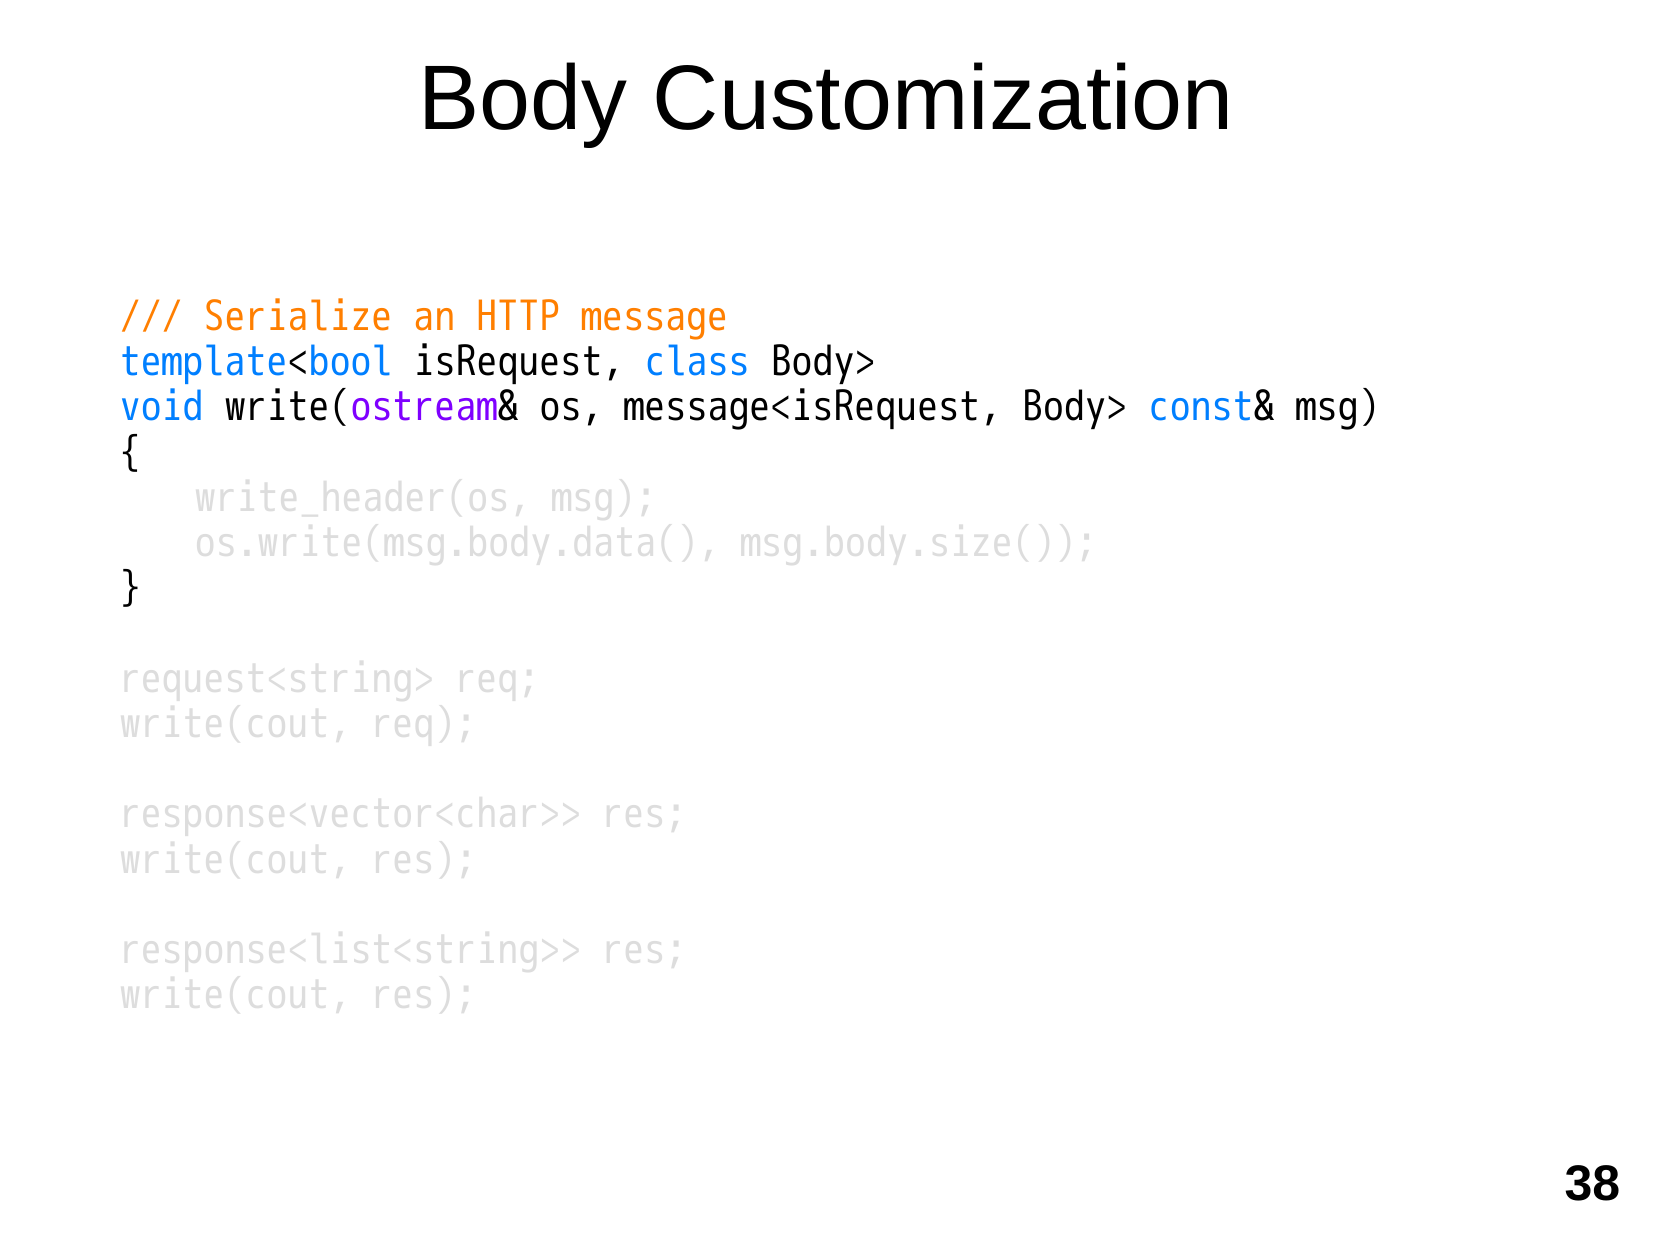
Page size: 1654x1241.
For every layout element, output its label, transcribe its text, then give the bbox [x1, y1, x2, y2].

text_box /// Serialize an HTTP message template<bool isRequest, class Body> void write(ostream& os, message<isRequest, Body> const& msg) { write_header(os, msg); os.write(msg.body.data(), msg.body.size()); } request<string> req; write(cout, req); response<vector<char>> res; write(cout, res); response<list<string>> res; write(cout, res); [104, 287, 1575, 1087]
title Body Customization [82, 15, 1571, 181]
